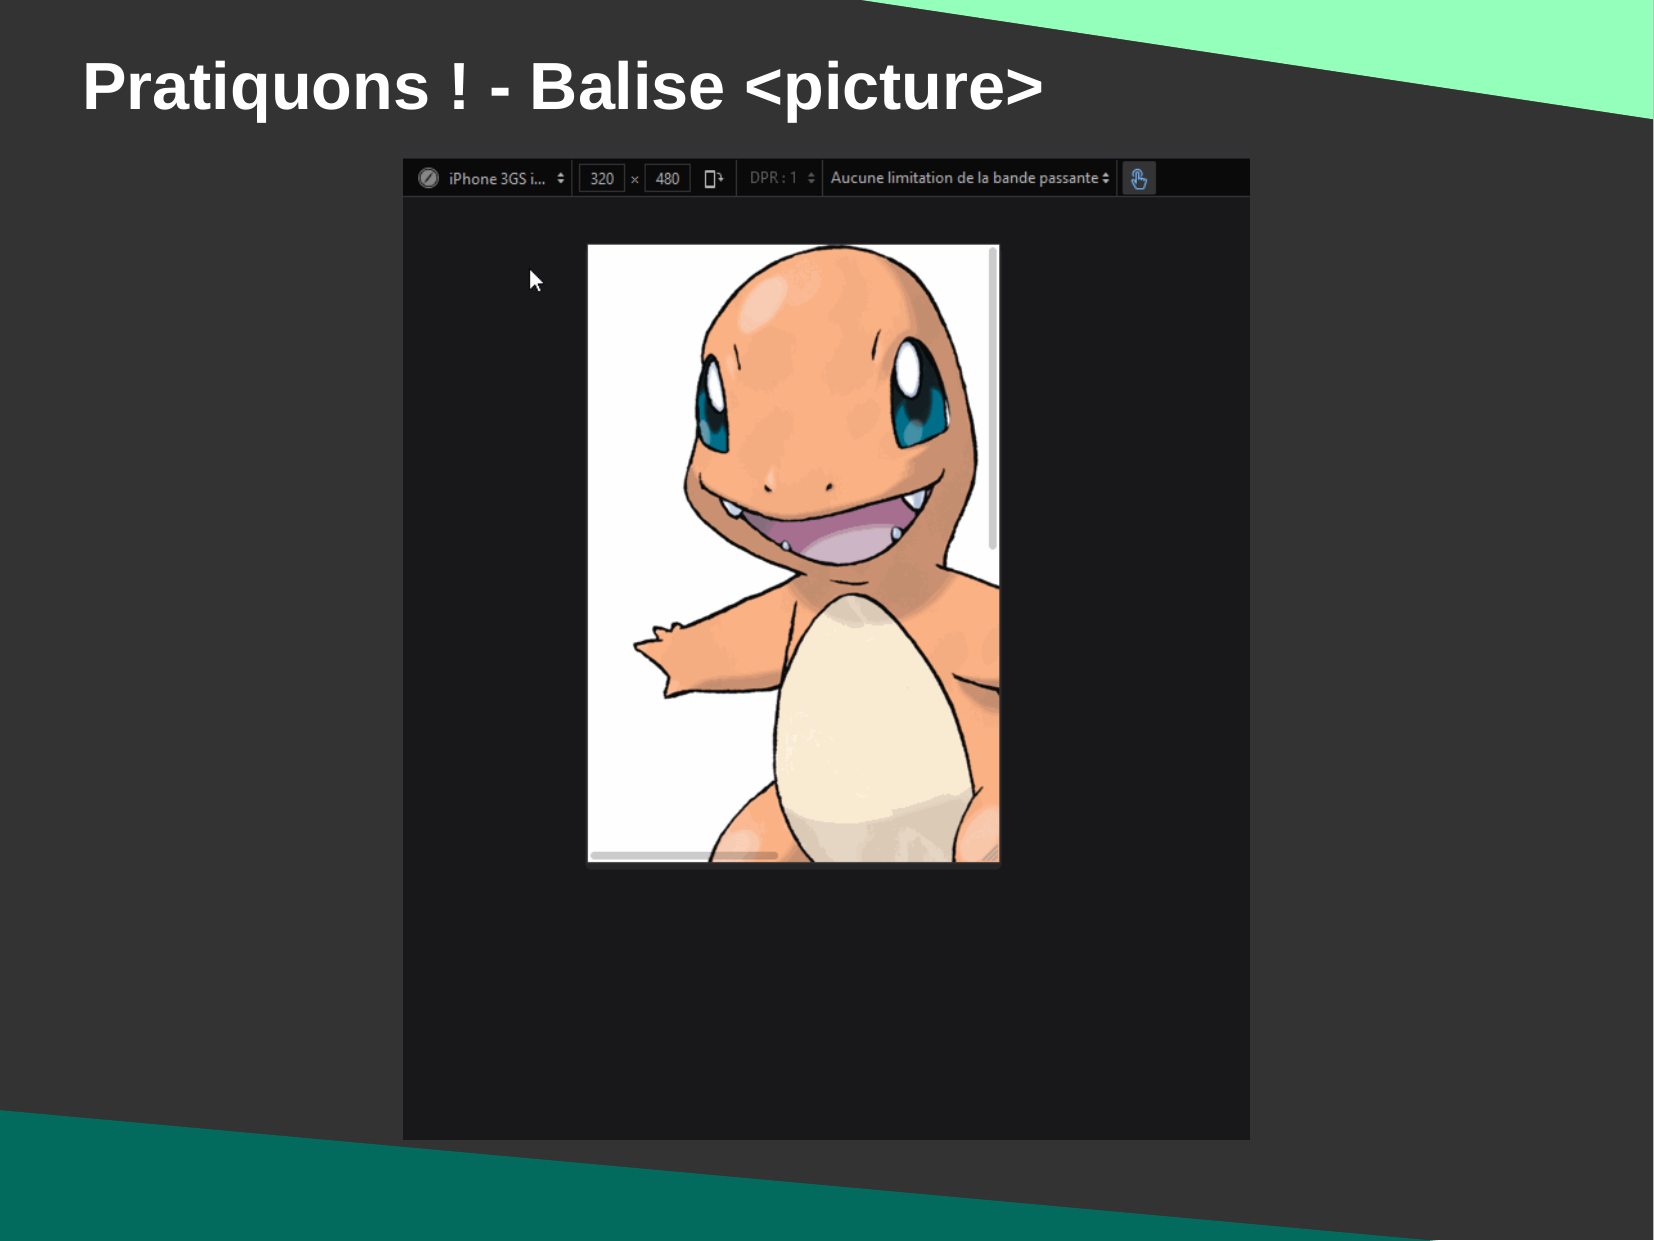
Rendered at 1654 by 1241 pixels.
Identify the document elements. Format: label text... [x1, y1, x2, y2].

picture [403, 151, 1250, 1140]
title Pratiquons ! - Balise <picture> [82, 49, 1571, 152]
text_box [861, 0, 1654, 120]
